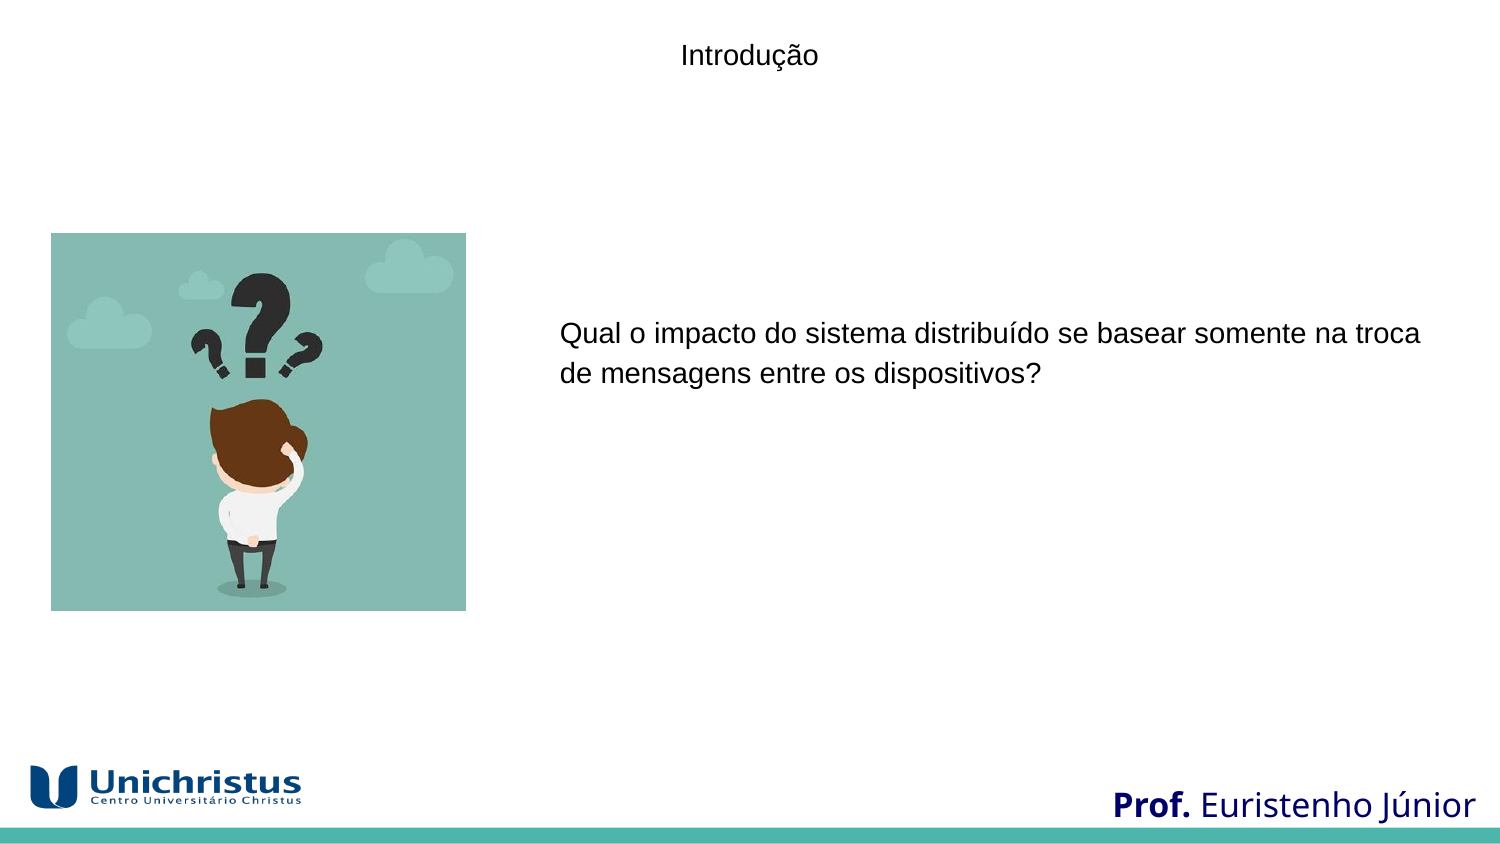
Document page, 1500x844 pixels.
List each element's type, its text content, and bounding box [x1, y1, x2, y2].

title Introdução [51, 20, 1449, 137]
text_box Prof. Euristenho Júnior [1097, 773, 1494, 829]
list Qual o impacto do sistema distribuído se basear somente na troca de mensagens entre os dispositivos? [544, 152, 1449, 750]
picture [51, 233, 466, 611]
picture [26, 763, 305, 810]
